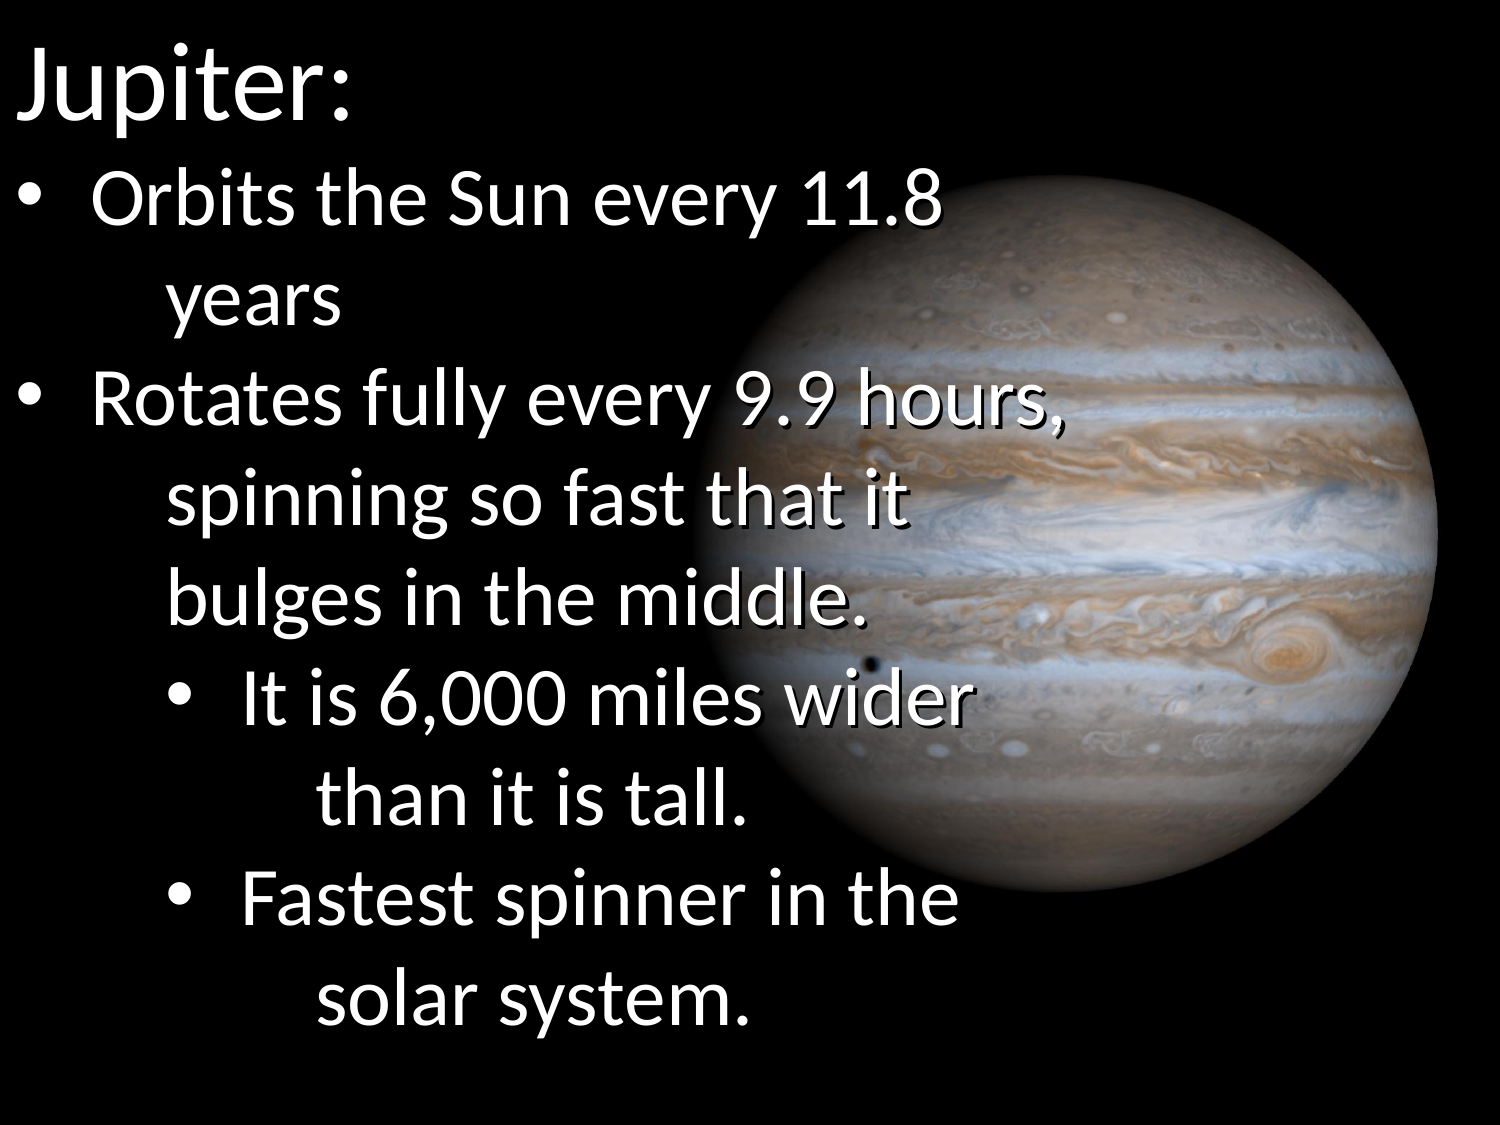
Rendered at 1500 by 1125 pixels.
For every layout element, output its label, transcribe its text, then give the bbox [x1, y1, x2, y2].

text_box Jupiter: Orbits the Sun every 11.8 years Rotates fully every 9.9 hours, spinning so fast that it bulges in the middle. It is 6,000 miles wider than it is tall. Fastest spinner in the solar system. [0, 0, 1126, 1061]
picture [1126, 143, 1472, 917]
